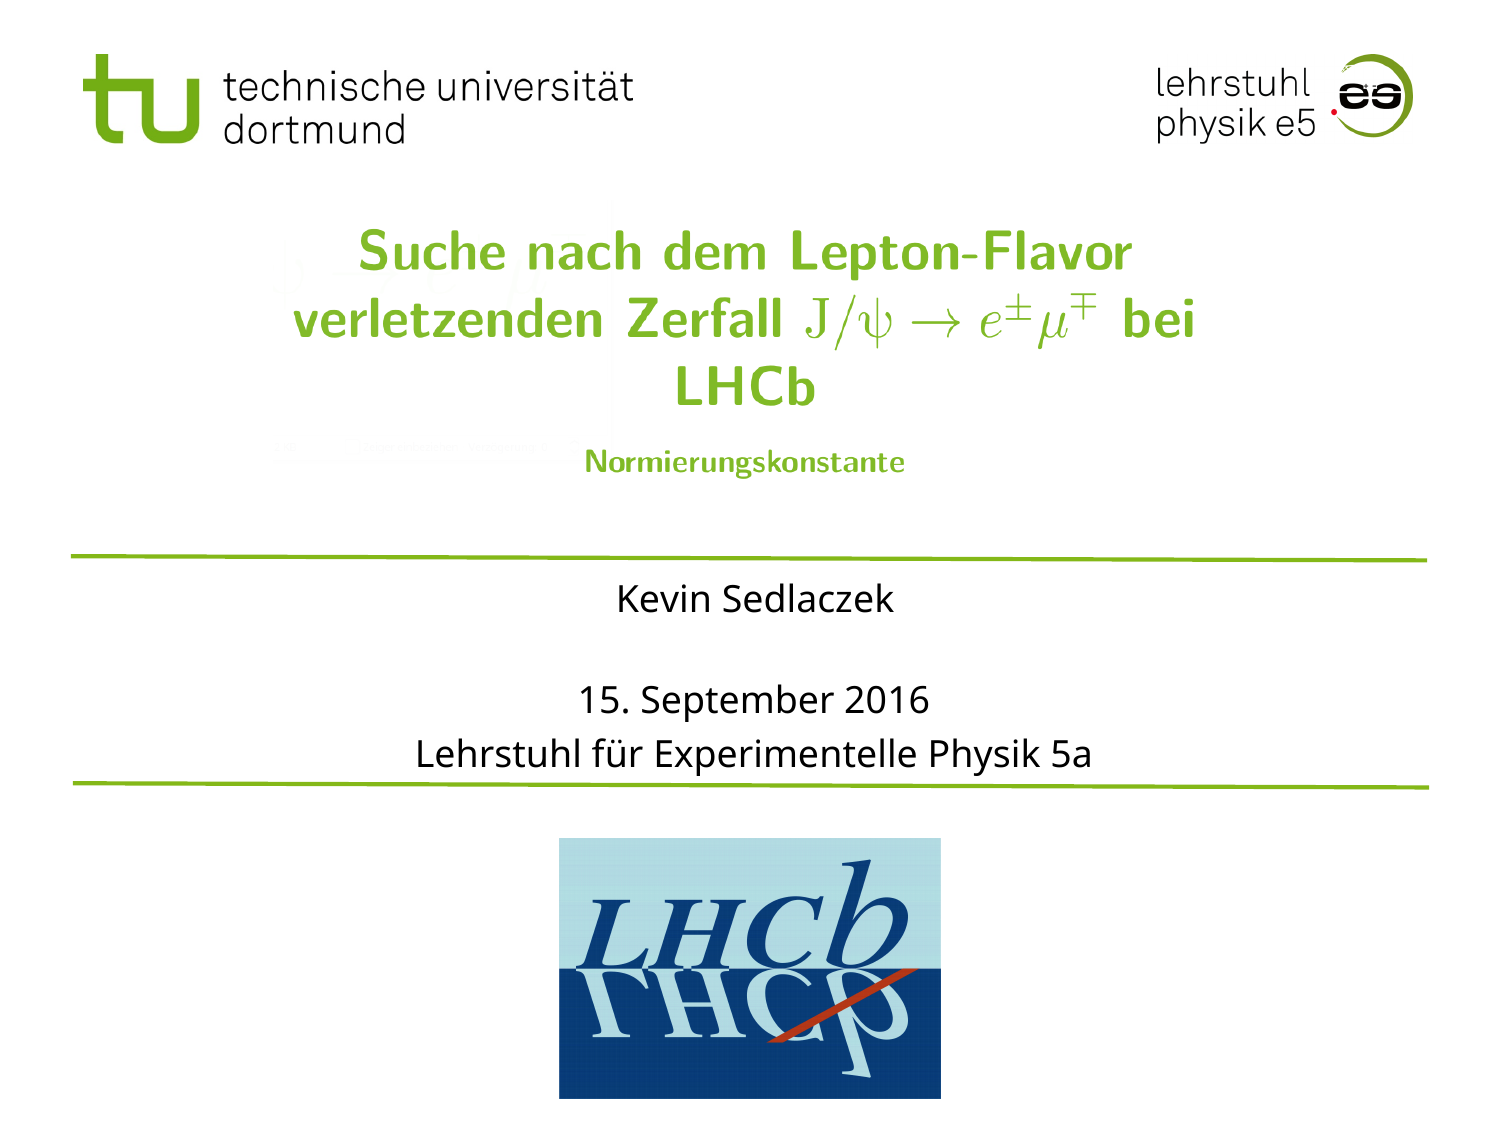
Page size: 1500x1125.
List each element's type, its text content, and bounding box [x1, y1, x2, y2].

picture [559, 838, 941, 1099]
text_box 15. September 2016 Lehrstuhl für Experimentelle Physik 5a [77, 668, 1432, 733]
text_box Kevin Sedlaczek [77, 566, 1434, 631]
picture [83, 54, 633, 144]
picture [273, 200, 1227, 505]
picture [1158, 54, 1413, 144]
